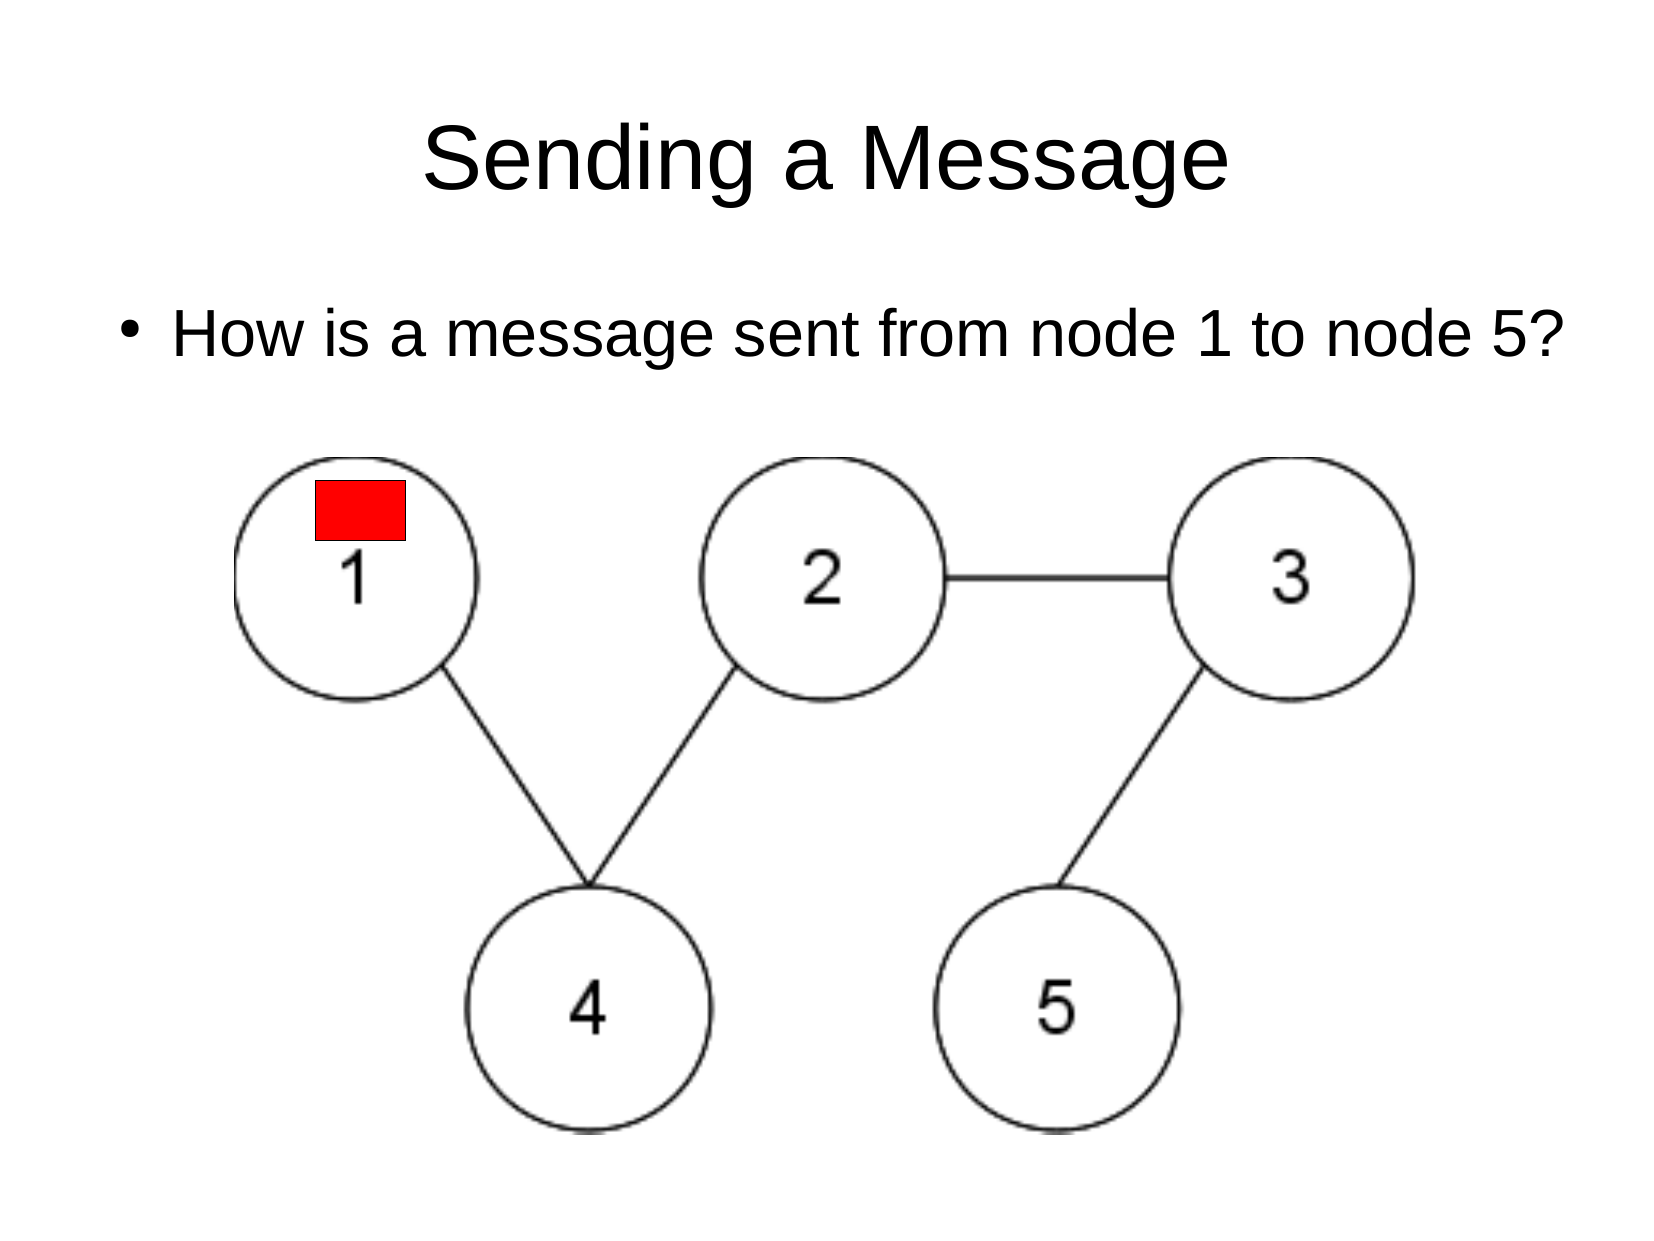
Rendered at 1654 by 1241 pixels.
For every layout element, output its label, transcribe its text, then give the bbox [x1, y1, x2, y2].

picture [234, 457, 1419, 1135]
list How is a message sent from node 1 to node 5? [82, 290, 1571, 1109]
title Sending a Message [82, 49, 1571, 257]
text_box [315, 480, 406, 541]
